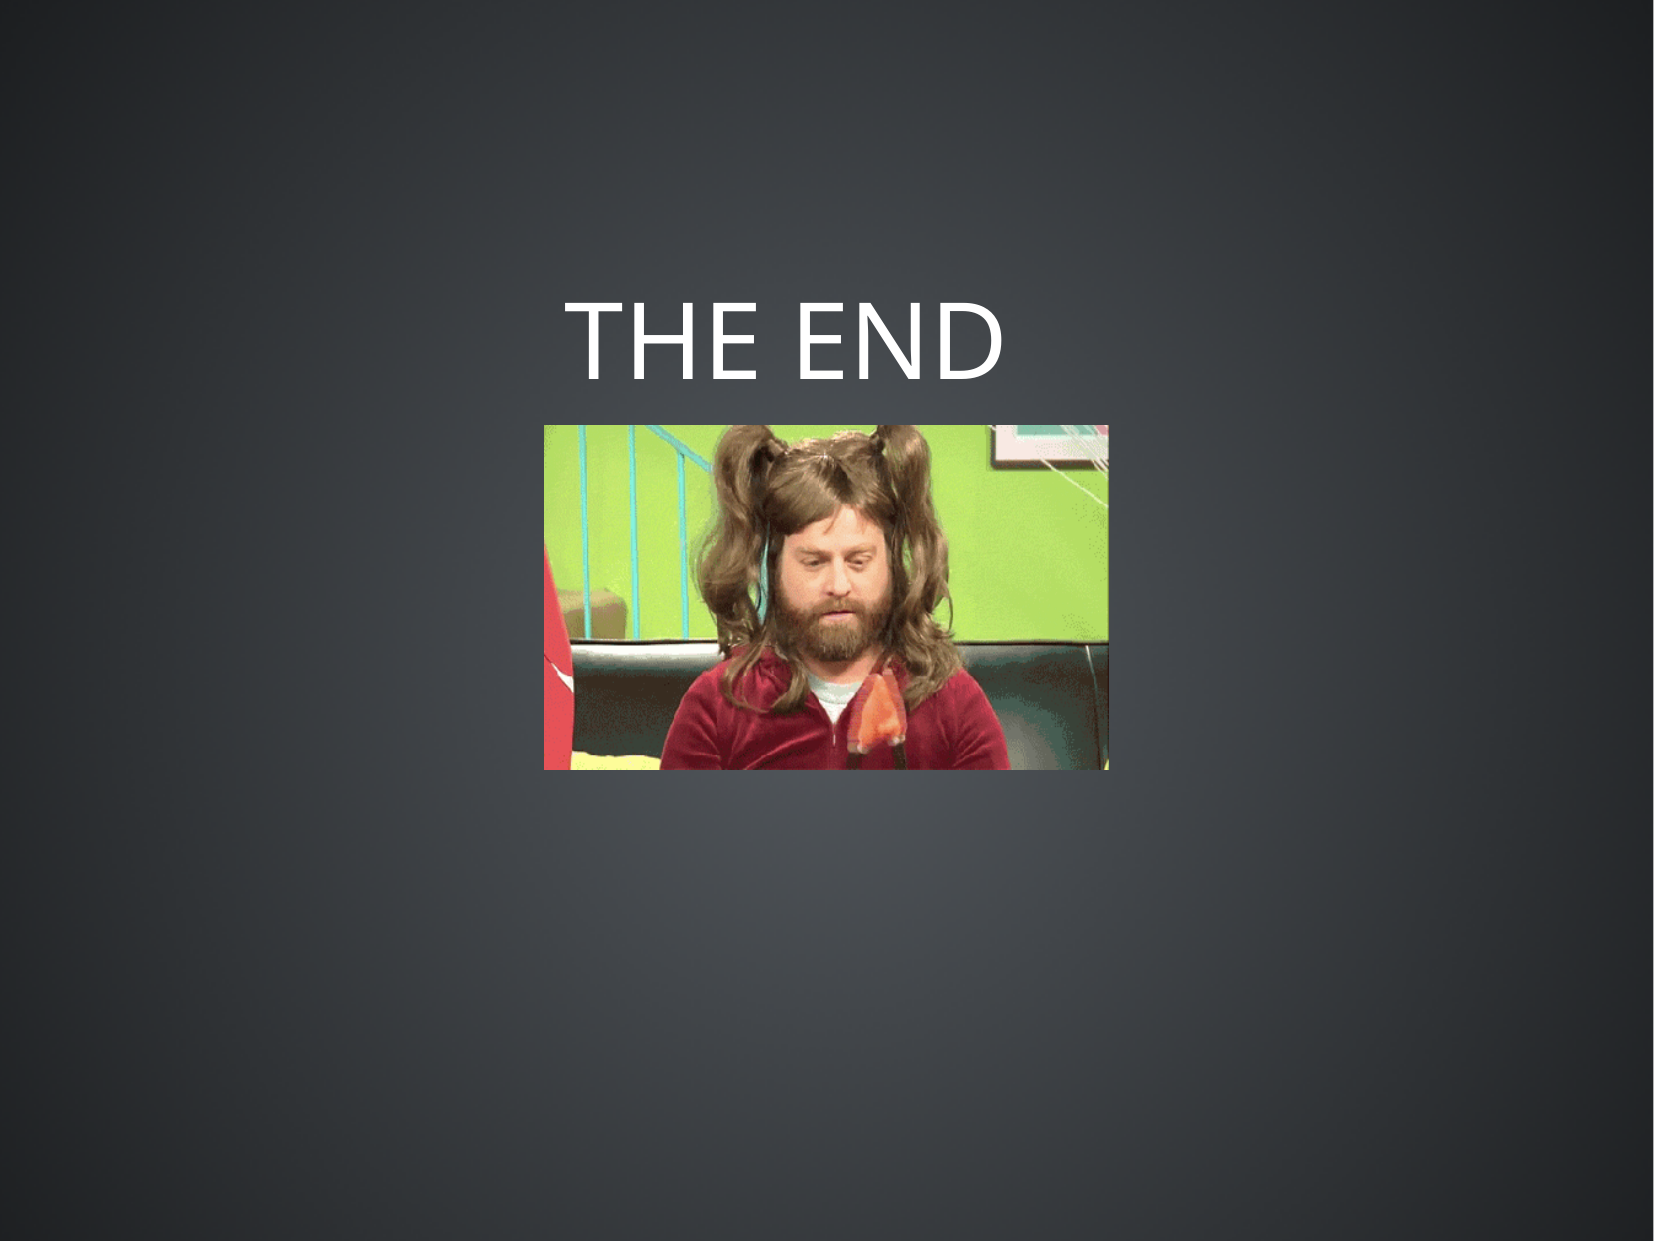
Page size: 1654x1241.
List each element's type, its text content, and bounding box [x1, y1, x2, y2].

picture [0, 0, 1654, 1241]
text_box THE END [564, 265, 1089, 415]
